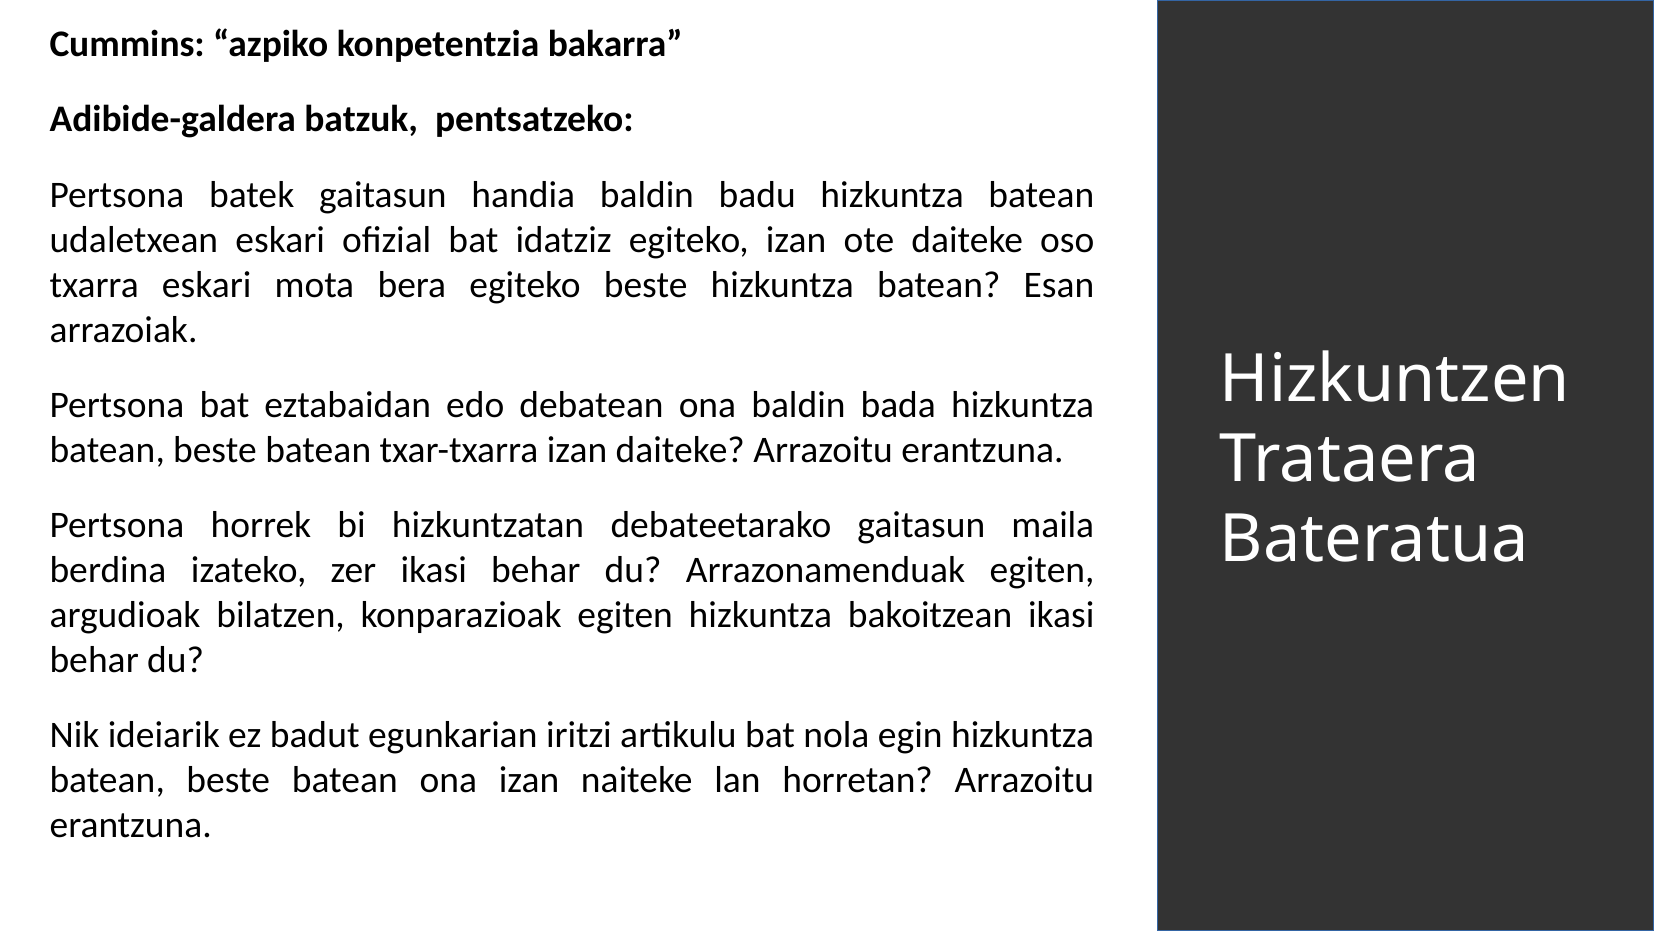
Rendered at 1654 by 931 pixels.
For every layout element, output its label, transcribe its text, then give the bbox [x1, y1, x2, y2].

title Hizkuntzen Trataera Bateratua [1204, 47, 1630, 862]
list Cummins: “azpiko konpetentzia bakarra” Adibide-galdera batzuk, pentsatzeko: Pertsona batek gaitasun handia baldin badu hizkuntza batean udaletxean eskari ofizial bat idatziz egiteko, izan ote daiteke oso txarra eskari mota bera egiteko beste hizkuntza batean? Esan arrazoiak. Pertsona bat eztabaidan edo debatean ona baldin bada hizkuntza batean, beste batean txar-txarra izan daiteke? Arrazoitu erantzuna. Pertsona horrek bi hizkuntzatan debateetarako gaitasun maila berdina izateko, zer ikasi behar du? Arrazonamenduak egiten, argudioak bilatzen, konparazioak egiten hizkuntza bakoitzean ikasi behar du? Nik ideiarik ez badut egunkarian iritzi artikulu bat nola egin hizkuntza batean, beste batean ona izan naiteke lan horretan? Arrazoitu erantzuna. [34, 11, 1111, 863]
